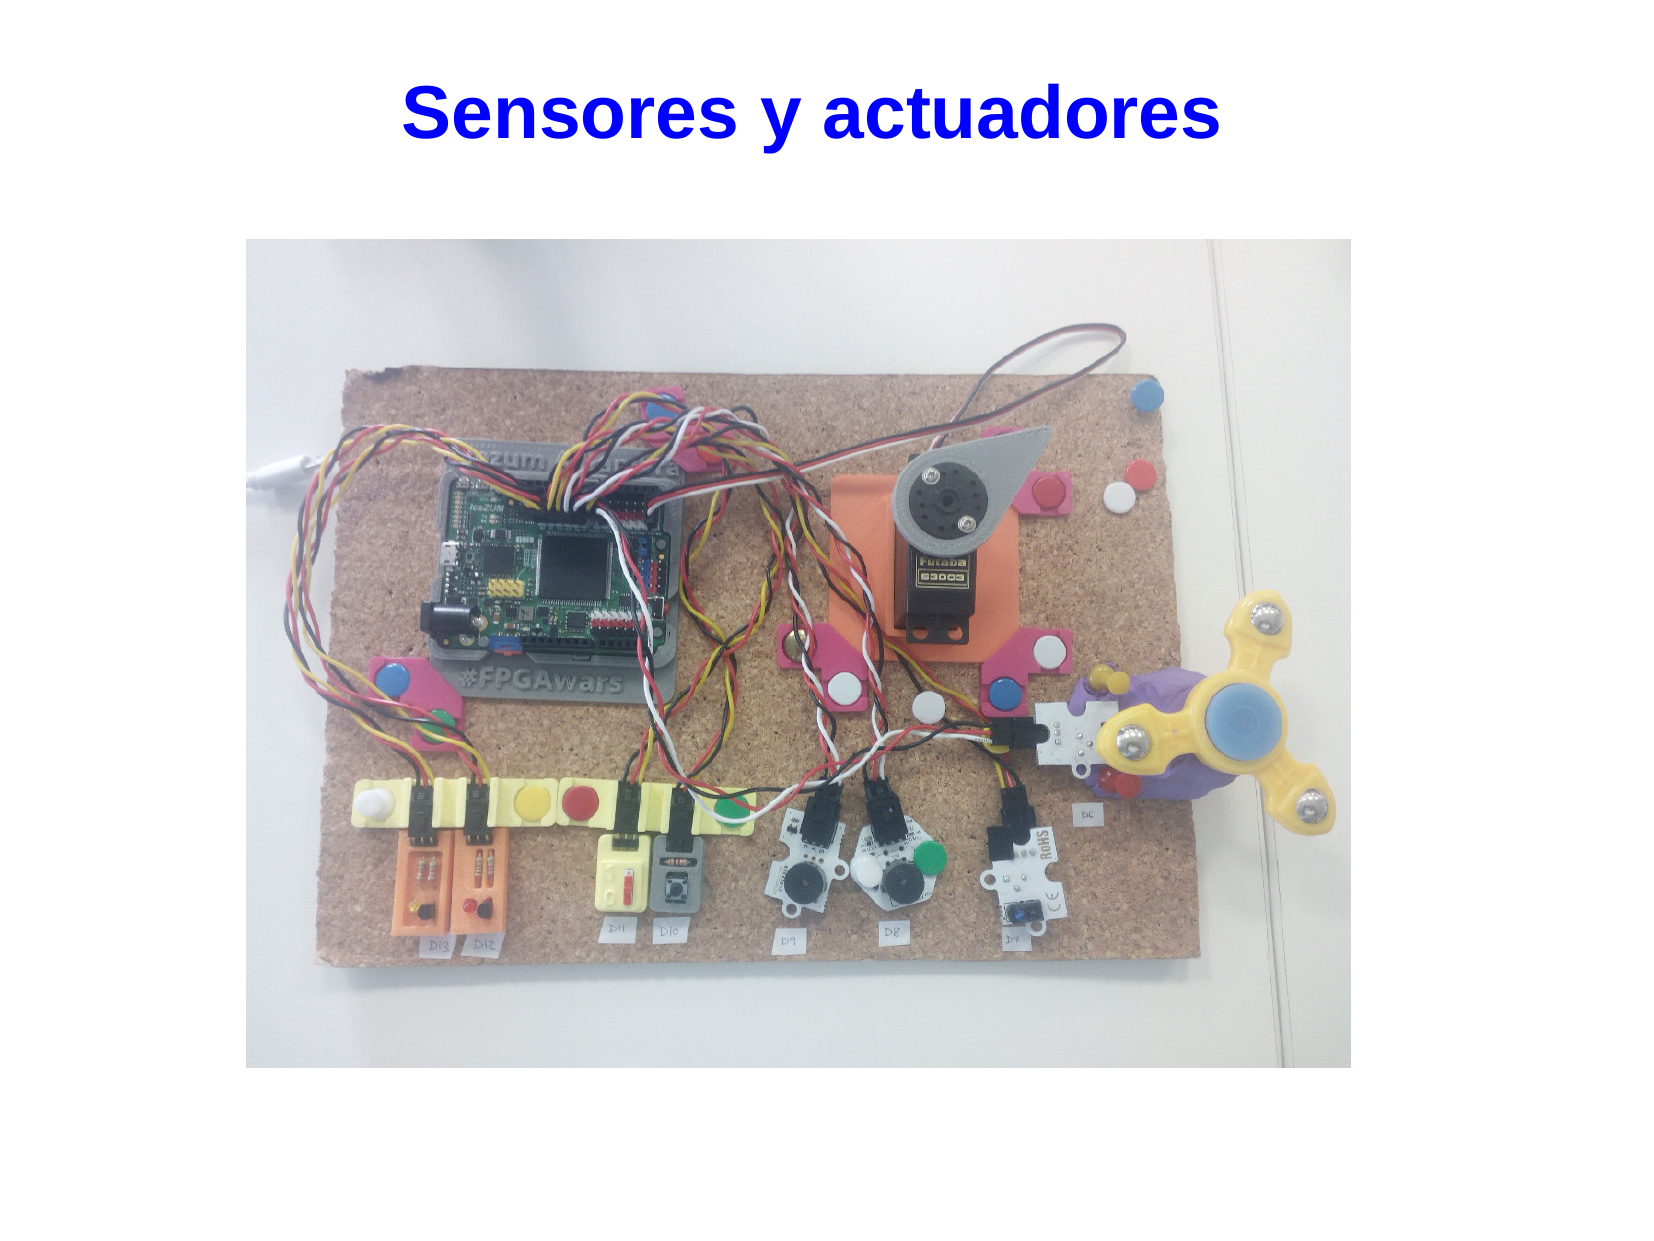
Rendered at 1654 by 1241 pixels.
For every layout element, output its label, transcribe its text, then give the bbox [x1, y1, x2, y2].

text_box Sensores y actuadores [64, 60, 1561, 166]
picture [246, 239, 1351, 1068]
